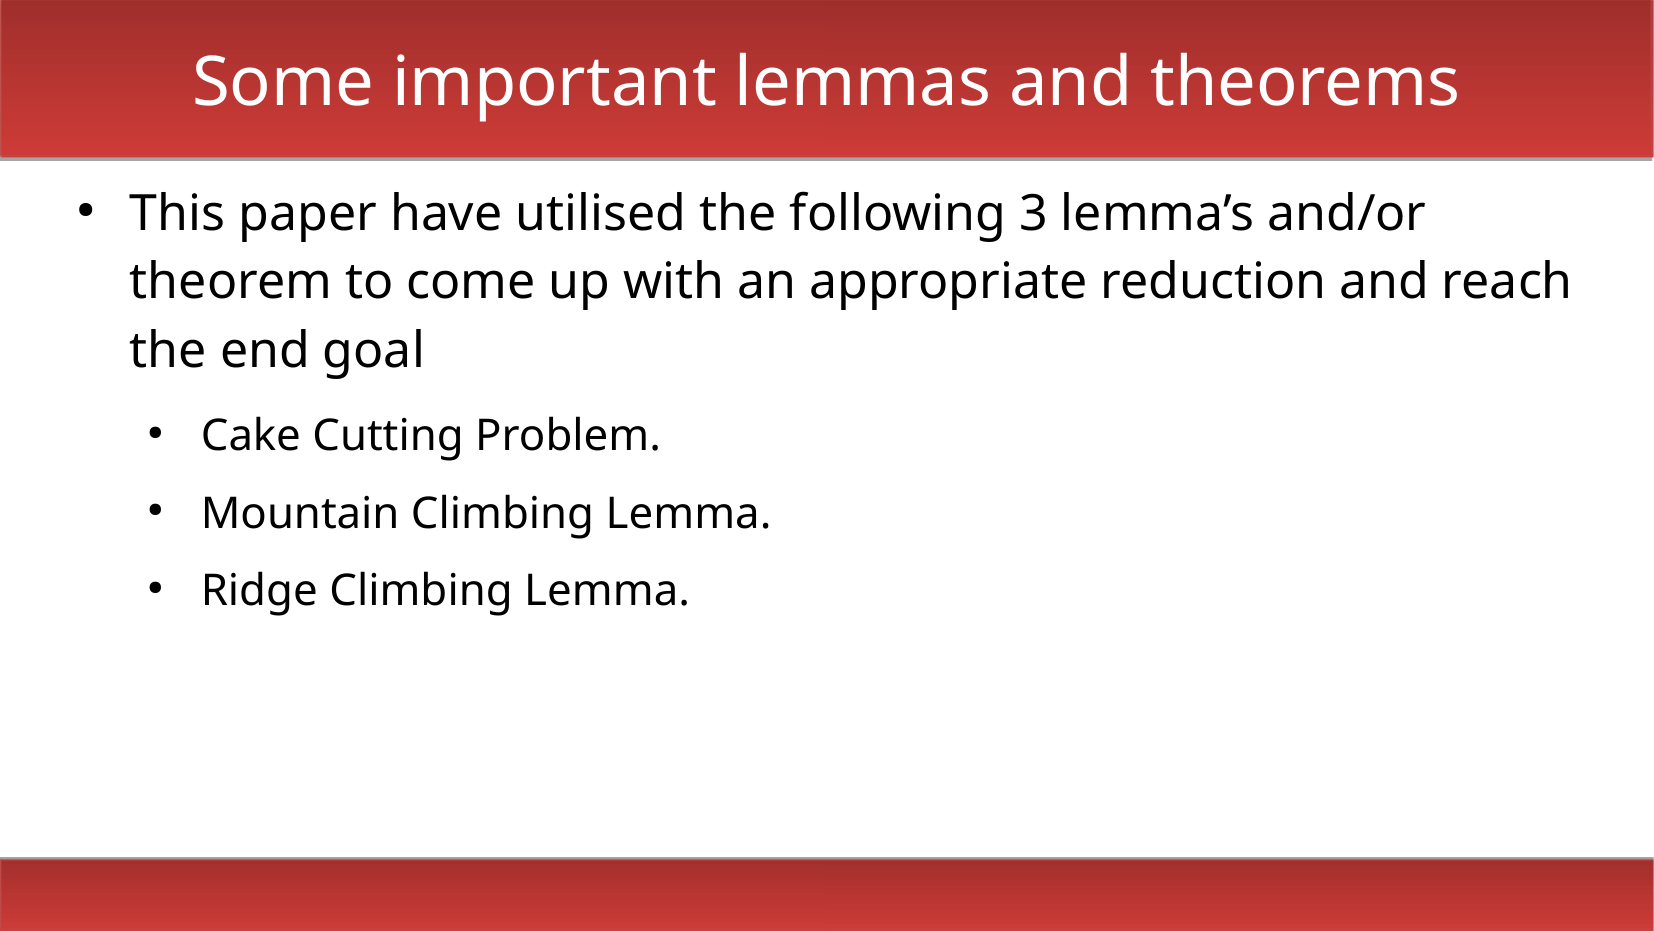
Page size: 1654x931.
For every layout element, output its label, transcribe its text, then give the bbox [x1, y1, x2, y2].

title Some important lemmas and theorems [59, 23, 1595, 133]
list This paper have utilised the following 3 lemma’s and/or theorem to come up with an appropriate reduction and reach the end goal Cake Cutting Problem. Mountain Climbing Lemma. Ridge Climbing Lemma. [59, 177, 1595, 792]
picture [0, 0, 1654, 161]
picture [0, 857, 1654, 931]
